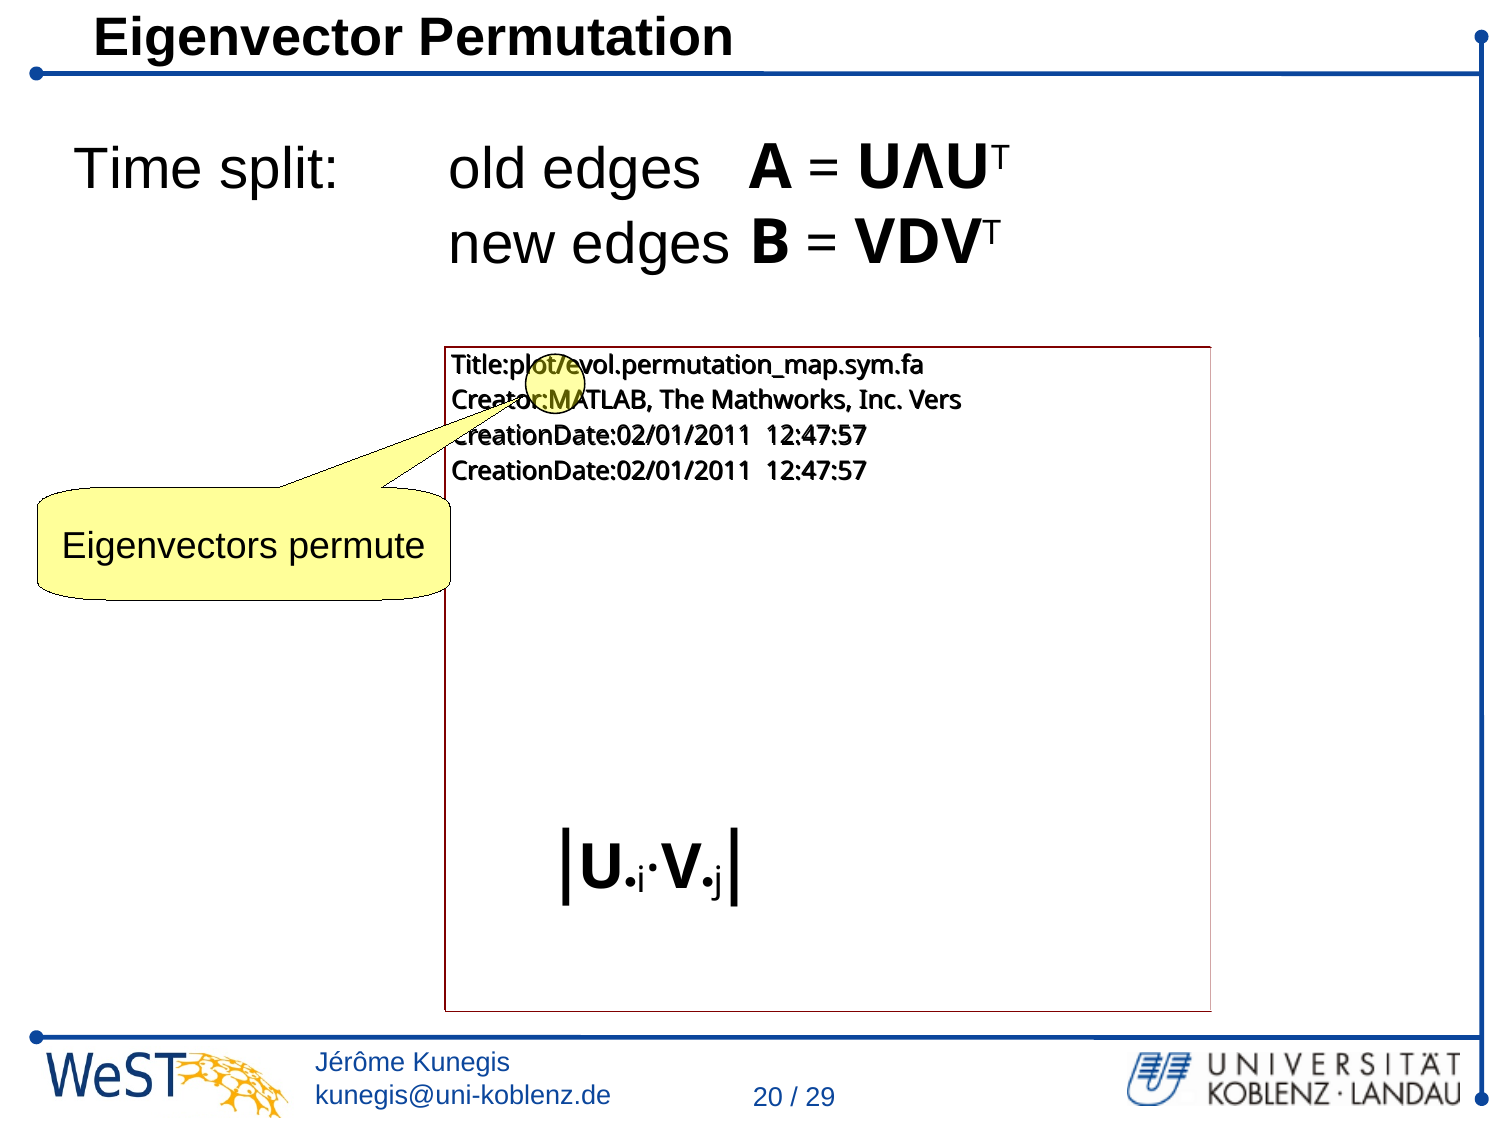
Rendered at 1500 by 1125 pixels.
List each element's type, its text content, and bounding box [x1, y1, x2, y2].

picture [41, 1046, 302, 1118]
text_box Eigenvector Permutation [78, 0, 1477, 74]
text_box Eigenvectors permute [37, 395, 525, 601]
text_box |U•i·V•j| [540, 797, 806, 930]
picture [442, 694, 1212, 1012]
text_box Time split: old edges A = UΛUT new edges B = VDVT [59, 118, 1477, 694]
text_box [525, 354, 585, 414]
picture [1127, 1052, 1460, 1106]
